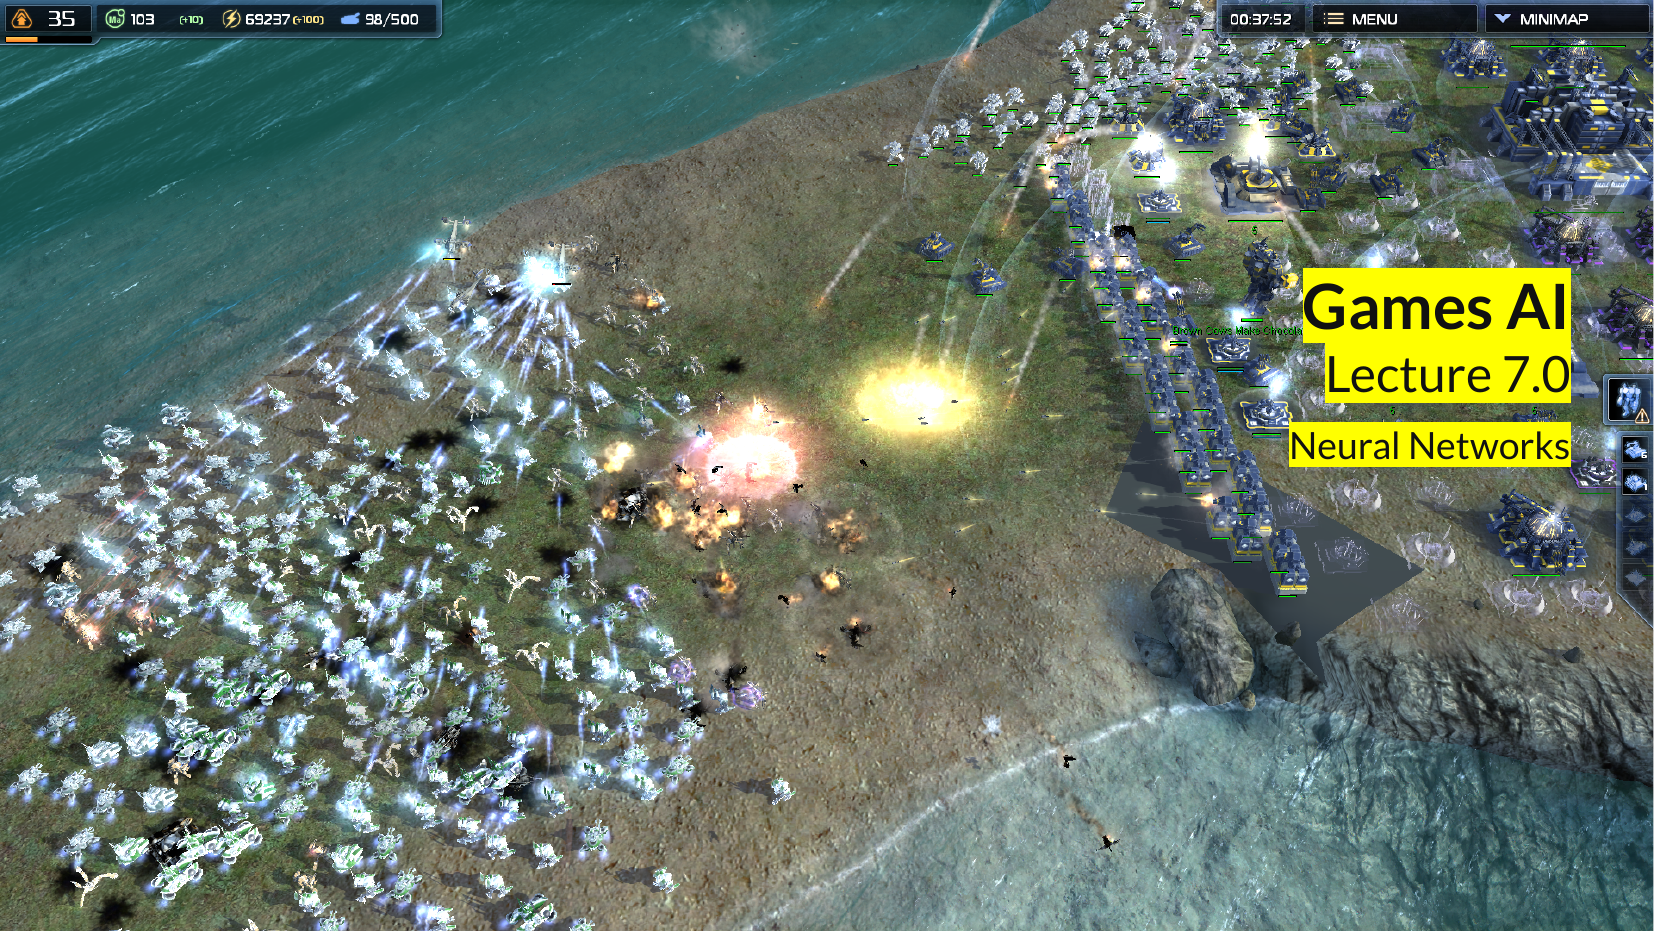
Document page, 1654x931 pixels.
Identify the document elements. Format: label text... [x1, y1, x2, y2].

subtitle Games AI Lecture 7.0 Neural Networks [82, 123, 1571, 741]
picture [0, 0, 1654, 931]
